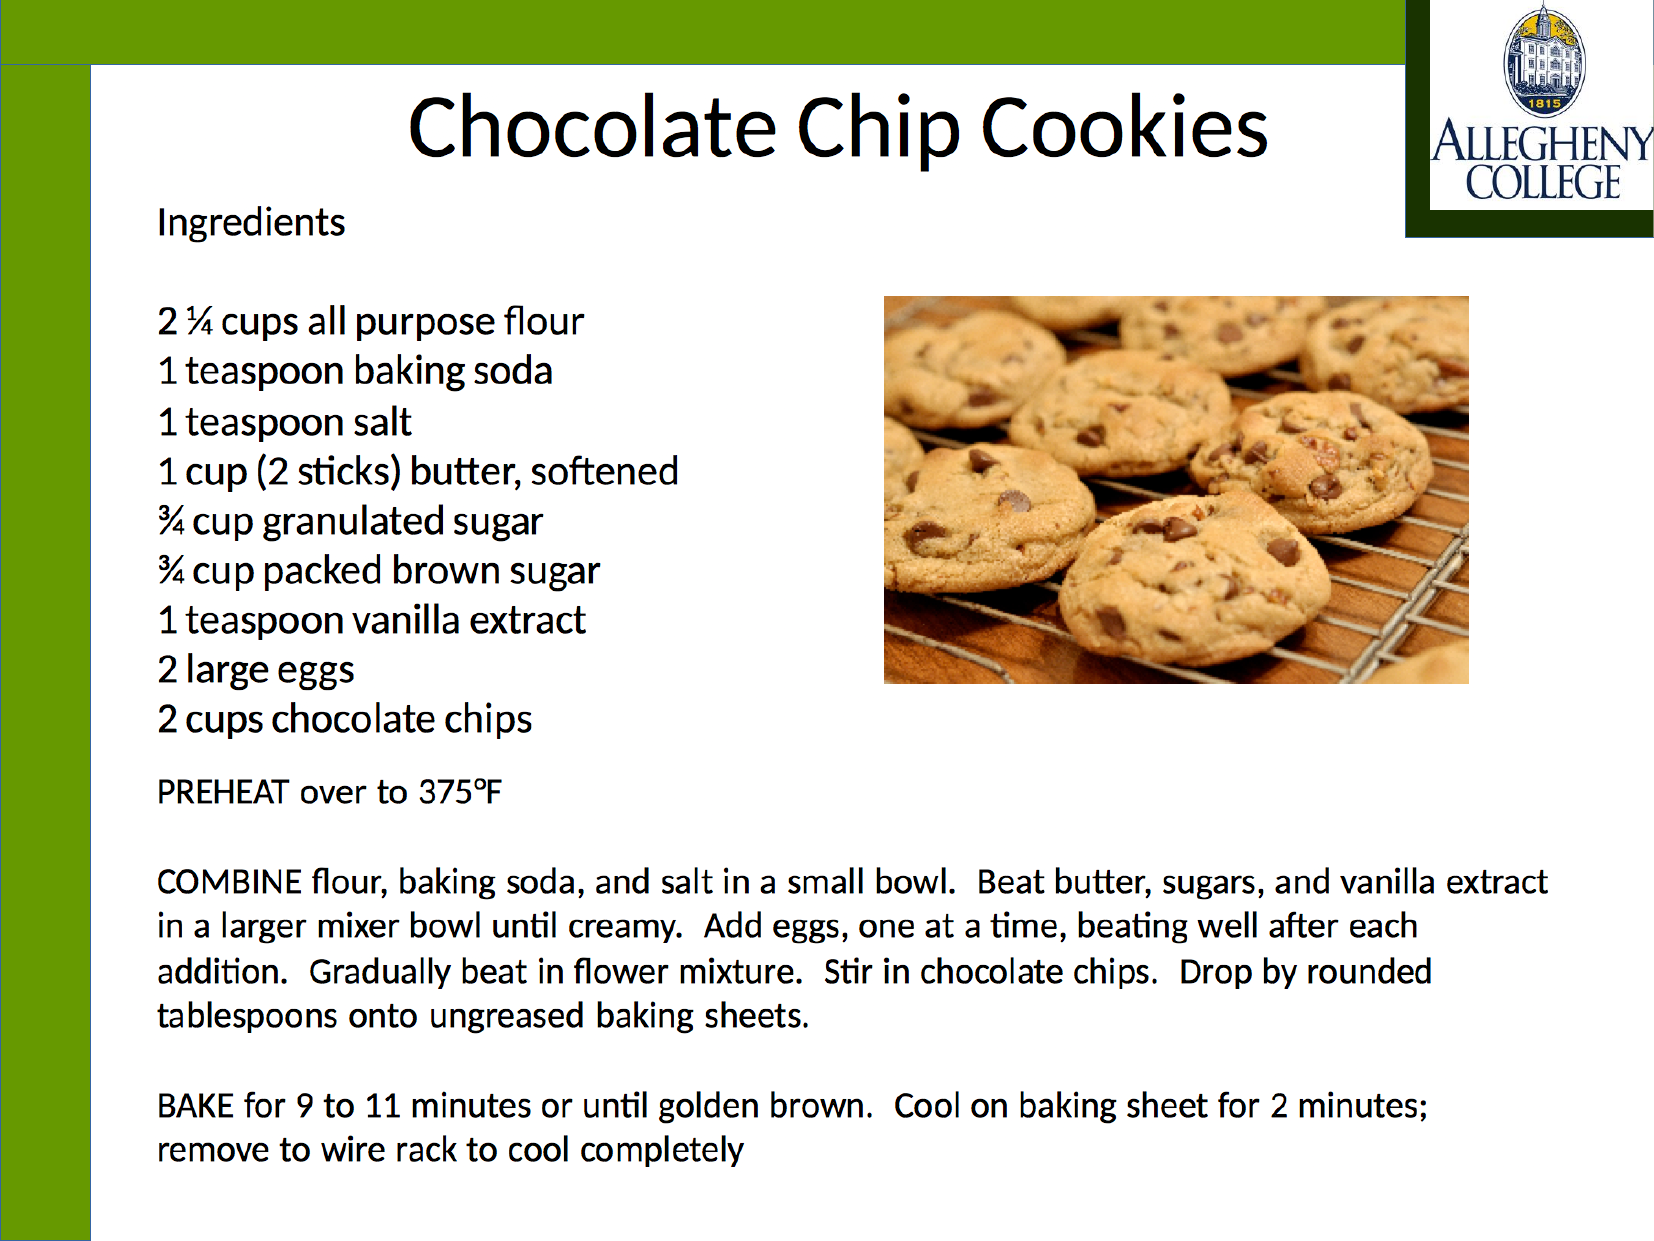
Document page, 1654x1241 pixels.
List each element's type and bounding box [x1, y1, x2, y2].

picture [1430, 0, 1654, 210]
text_box [0, 0, 1654, 1241]
picture [116, 77, 1569, 1173]
